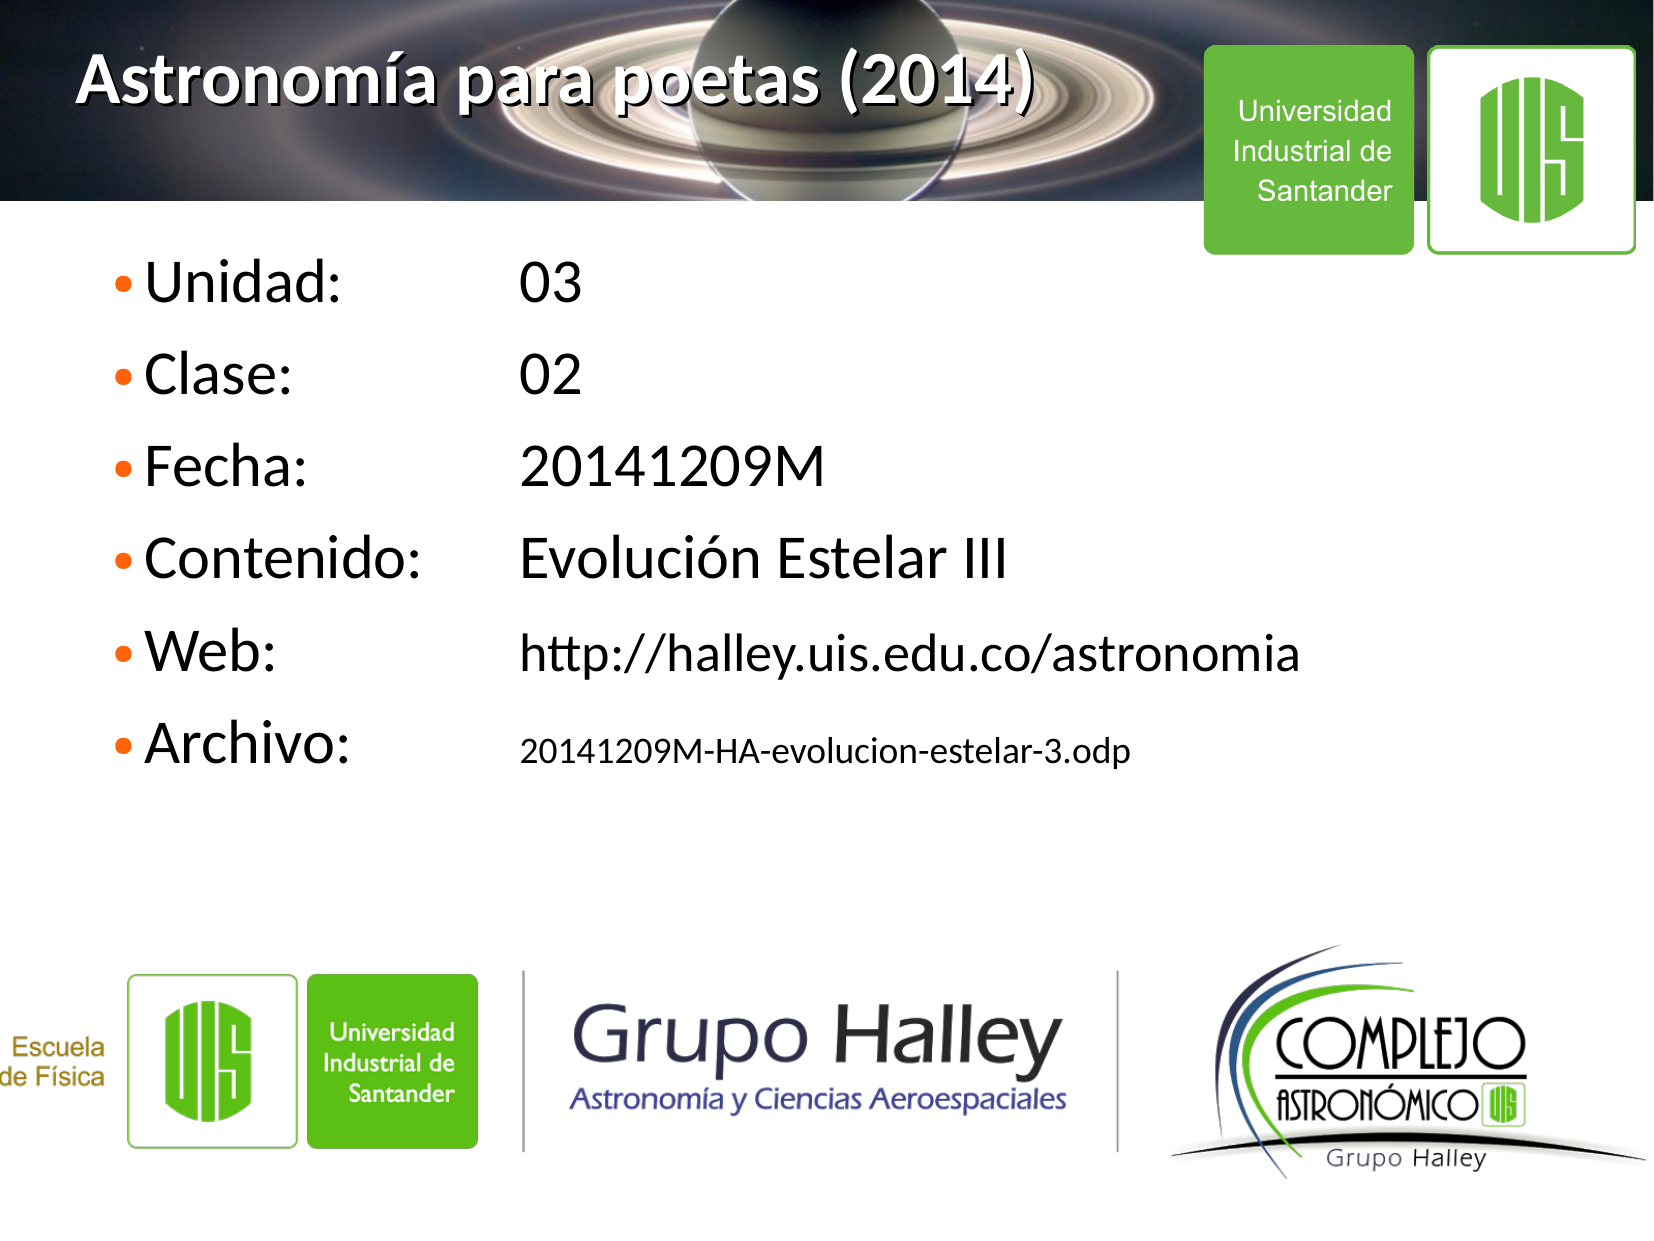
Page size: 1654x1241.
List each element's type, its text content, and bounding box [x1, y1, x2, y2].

title Astronomía para poetas (2014) [75, 19, 1564, 151]
picture [0, 944, 1654, 1179]
list Unidad: 03 Clase: 02 Fecha: 20141209M Contenido: Evolución Estelar III Web: http://halley.uis.edu.co/astronomia Archivo: 20141209M-HA-evolucion-estelar-3.odp [82, 255, 1571, 944]
picture [0, 0, 1654, 256]
